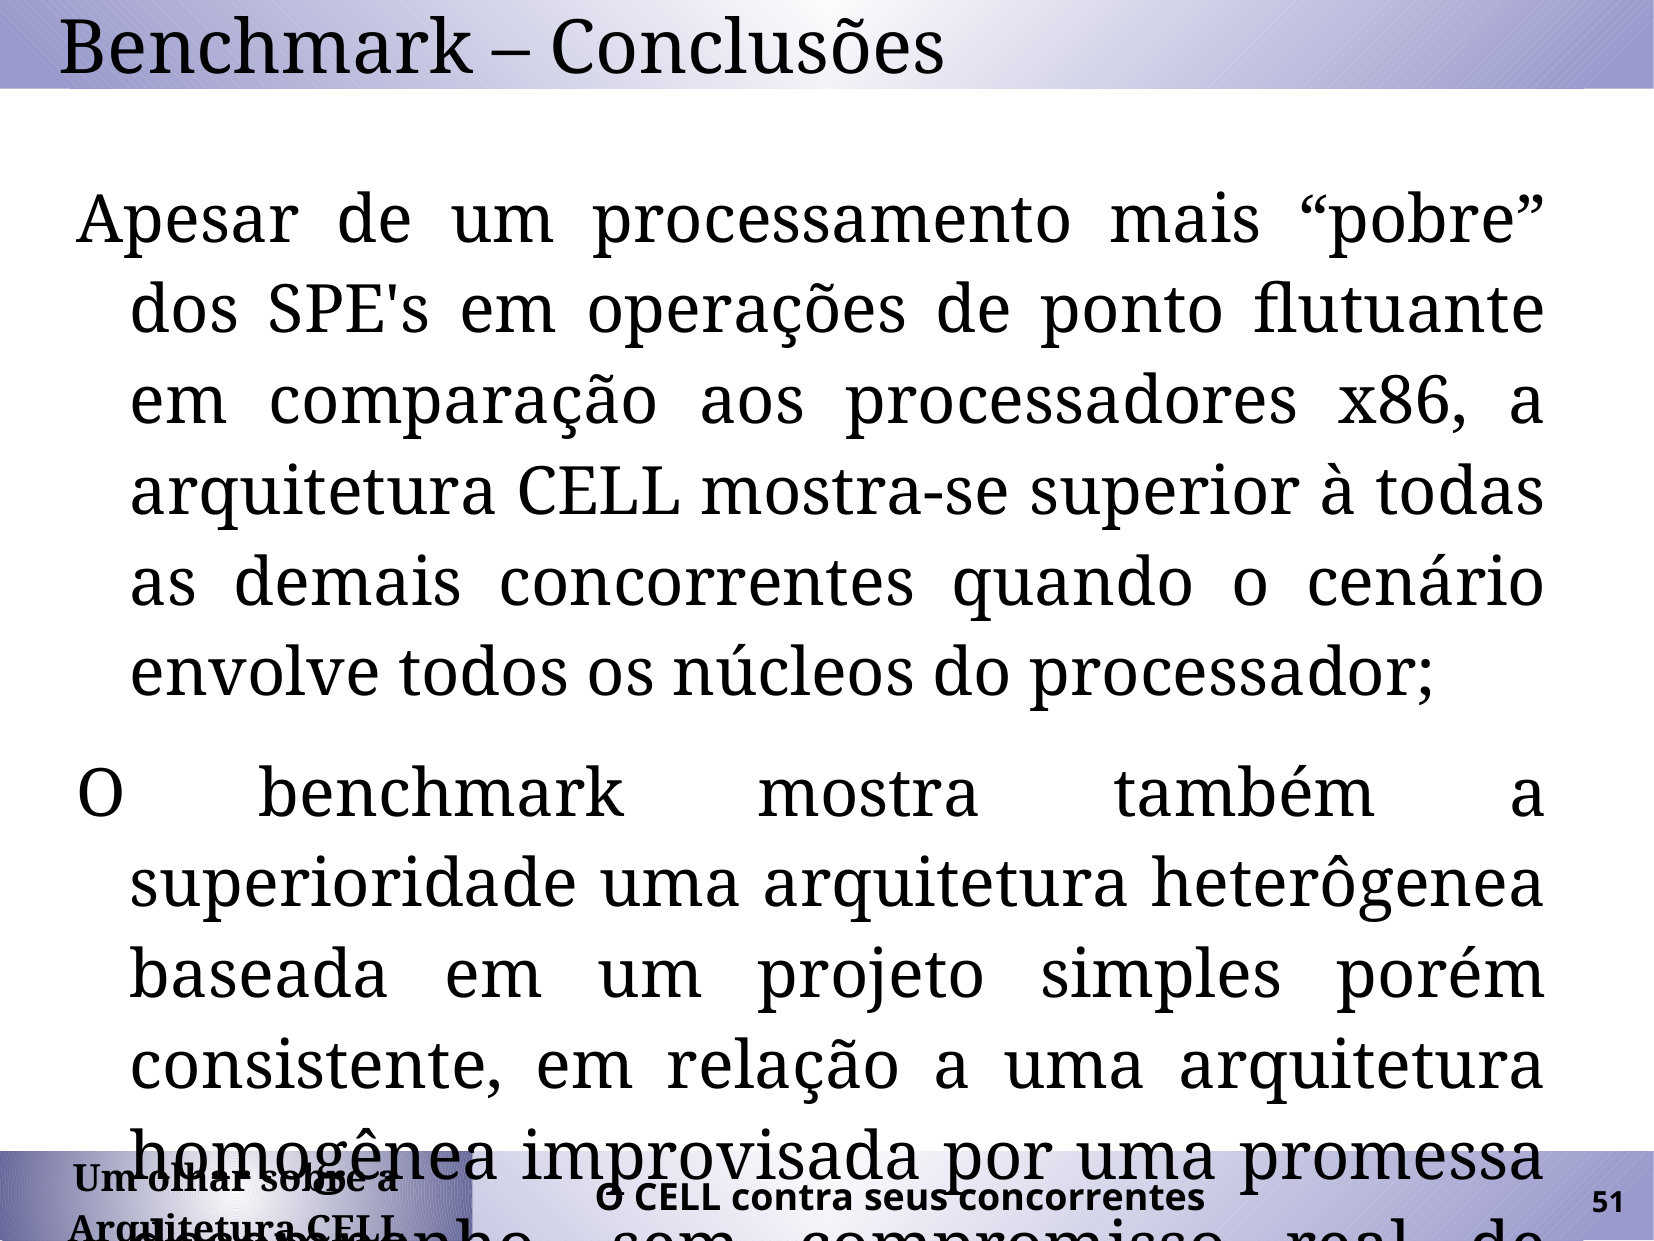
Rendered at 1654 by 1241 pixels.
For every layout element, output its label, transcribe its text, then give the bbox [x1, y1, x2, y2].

list Apesar de um processamento mais “pobre” dos SPE's em operações de ponto flutuante em comparação aos processadores x86, a arquitetura CELL mostra-se superior à todas as demais concorrentes quando o cenário envolve todos os núcleos do processador; O benchmark mostra também a superioridade uma arquitetura heterôgenea baseada em um projeto simples porém consistente, em relação a uma arquitetura homogênea improvisada por uma promessa desempenho, sem compromisso real de escalabilidade; [59, 170, 1548, 1002]
title Benchmark – Conclusões [59, 6, 1447, 82]
text_box O CELL contra seus concorrentes [501, 1151, 1300, 1241]
